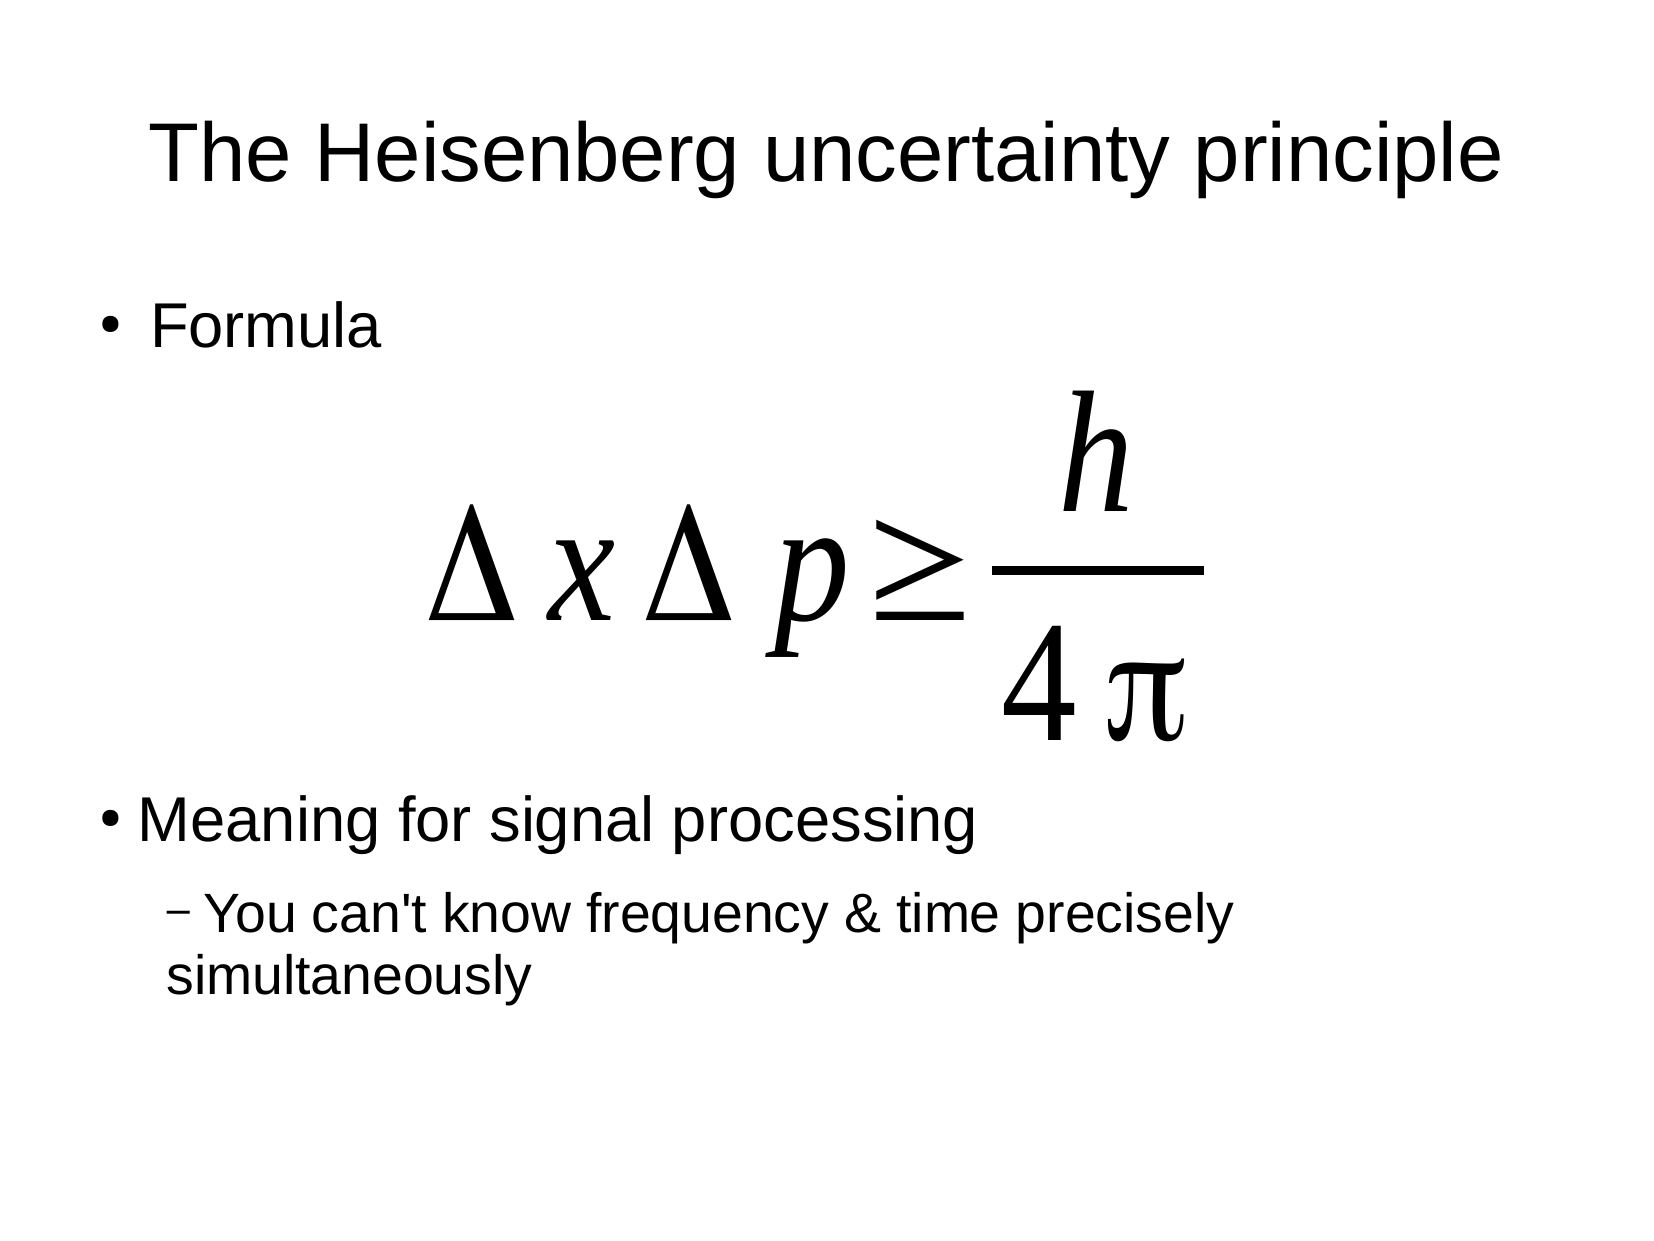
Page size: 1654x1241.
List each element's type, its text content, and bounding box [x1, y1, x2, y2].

title The Heisenberg uncertainty principle [82, 49, 1571, 257]
list Formula Meaning for signal processing You can't know frequency & time precisely simultaneously [82, 290, 1571, 1010]
chart [387, 360, 1246, 775]
